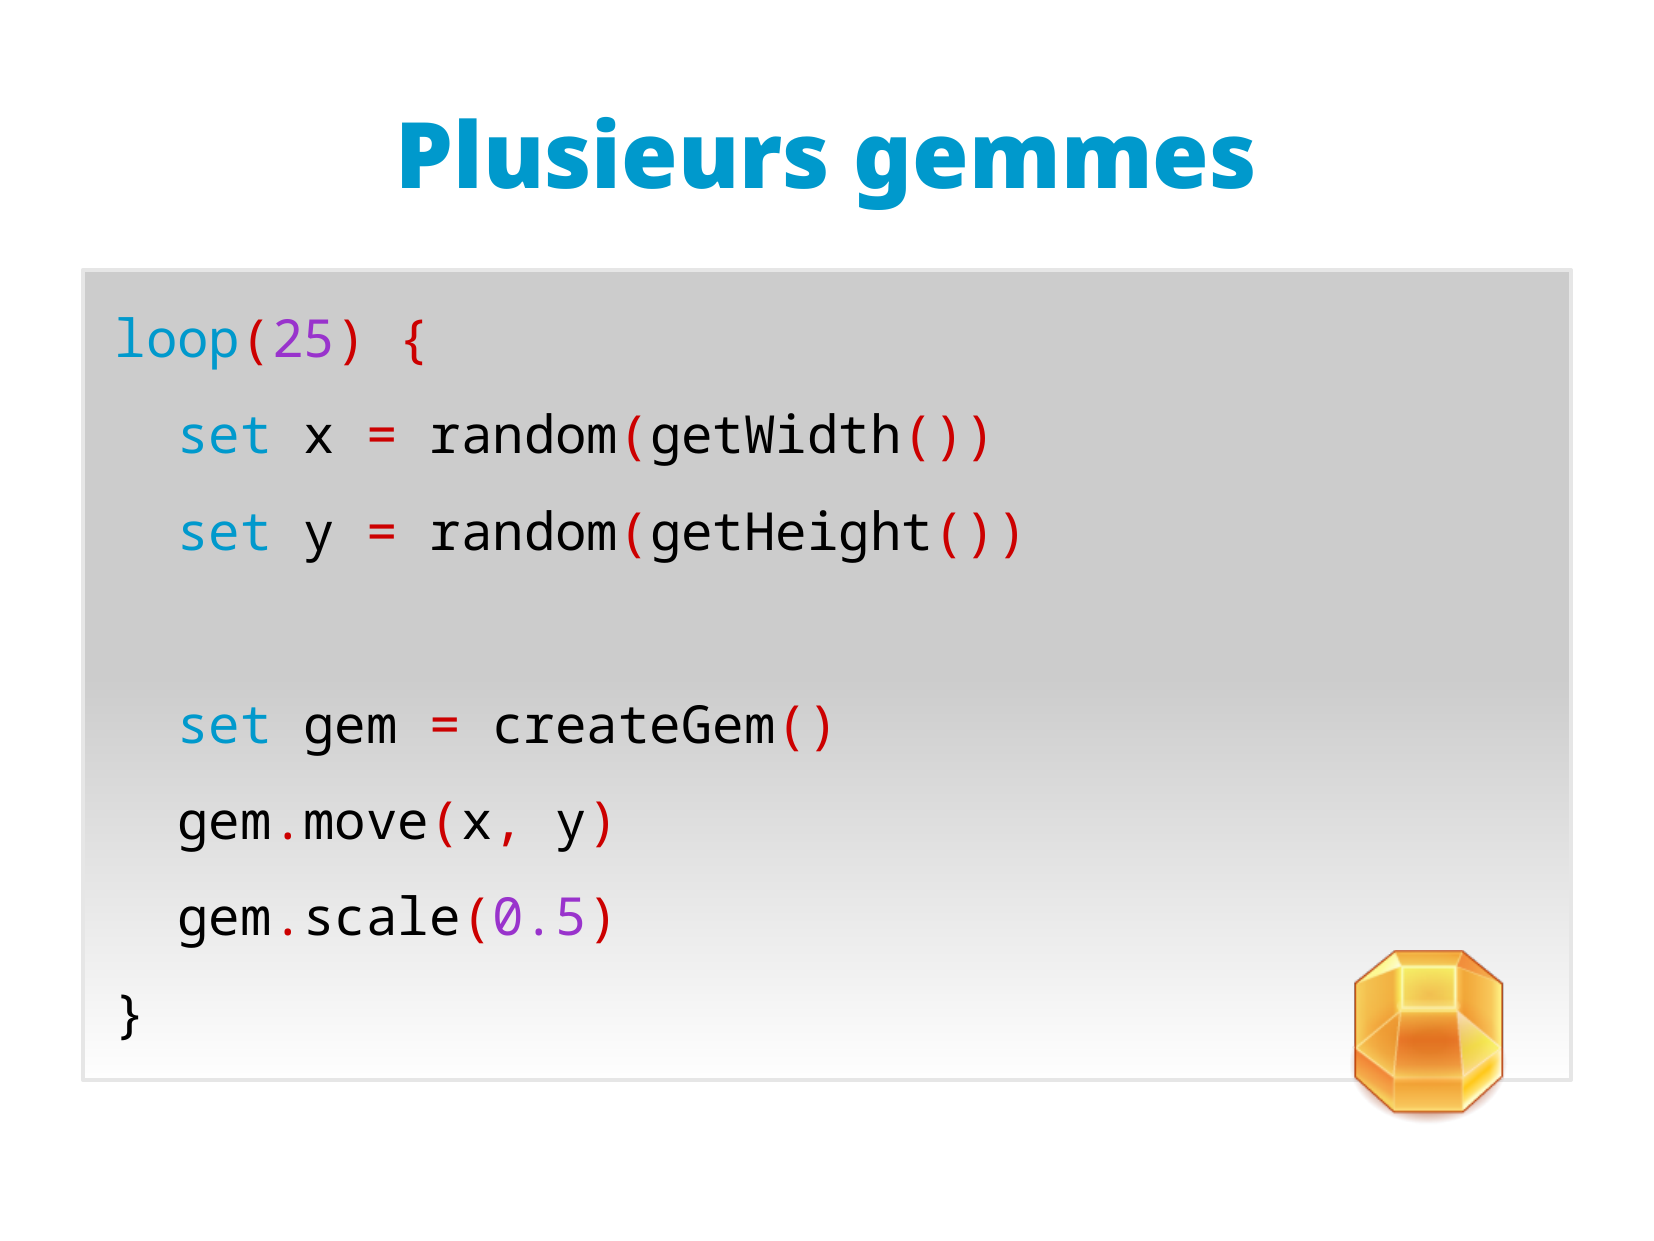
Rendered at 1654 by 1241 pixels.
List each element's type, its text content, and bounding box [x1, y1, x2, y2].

list loop(25) { set x = random(getWidth()) set y = random(getHeight()) set gem = createGem() gem.move(x, y) gem.scale(0.5) } [82, 270, 1571, 1081]
picture [1350, 950, 1508, 1126]
title Plusieurs gemmes [82, 49, 1571, 257]
